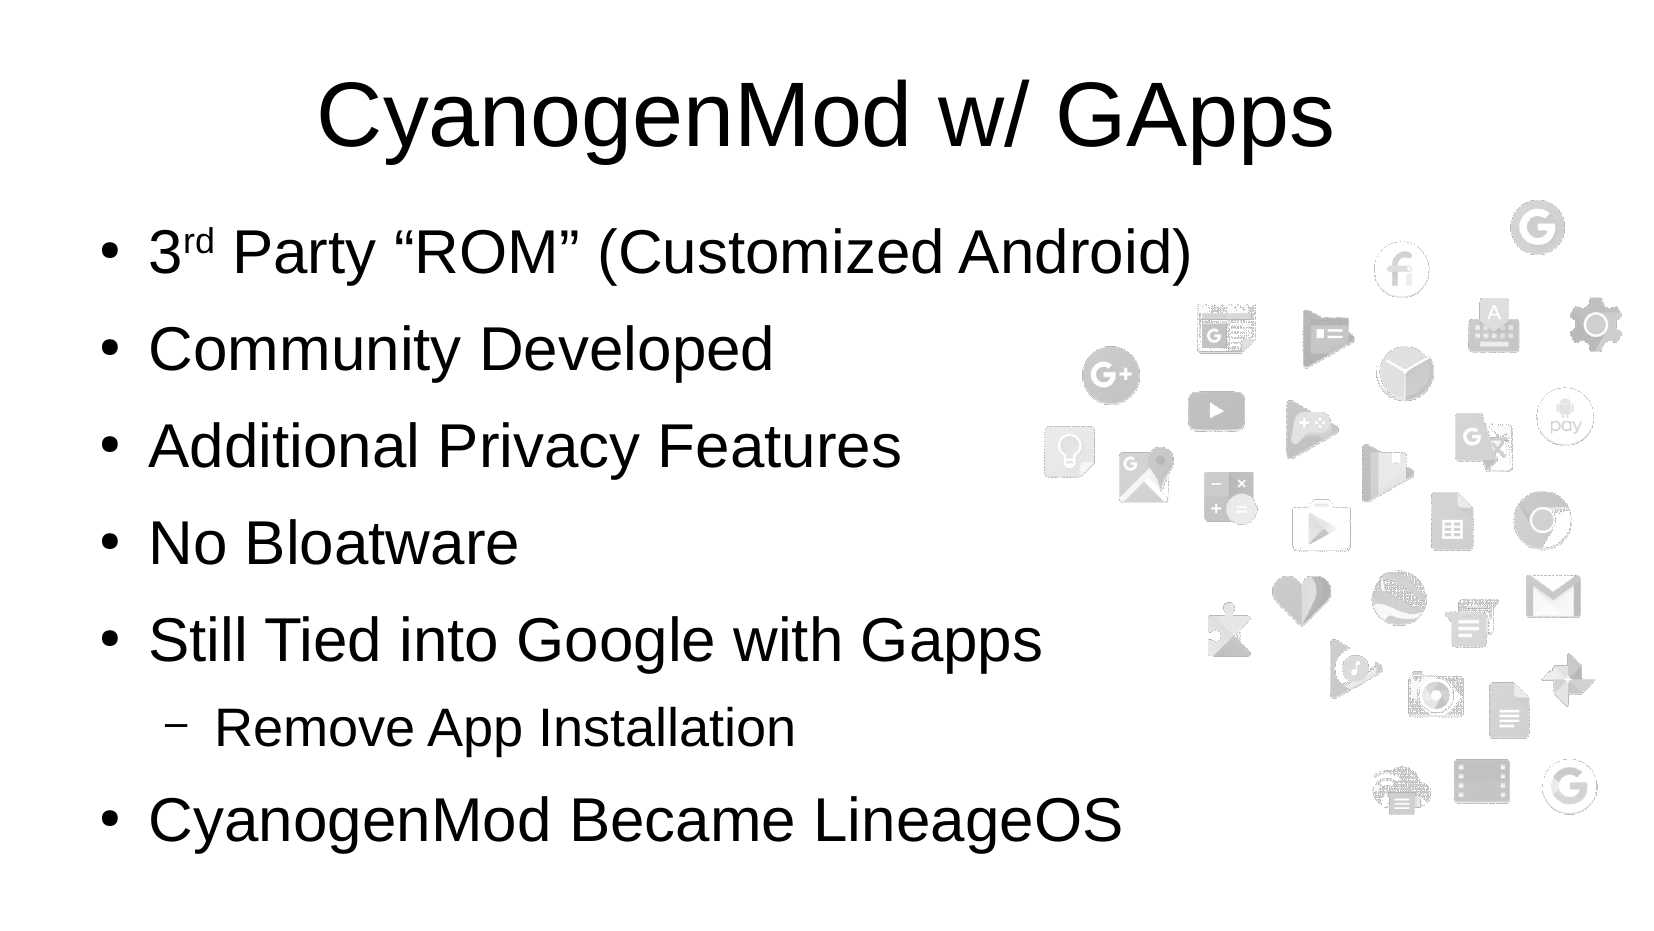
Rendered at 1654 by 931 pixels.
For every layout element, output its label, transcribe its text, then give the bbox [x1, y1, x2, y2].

list 3rd Party “ROM” (Customized Android) Community Developed Additional Privacy Features No Bloatware Still Tied into Google with Gapps Remove App Installation CyanogenMod Became LineageOS [82, 217, 1571, 856]
title CyanogenMod w/ GApps [82, 37, 1571, 193]
picture [1185, 560, 1603, 826]
picture [1503, 189, 1571, 258]
picture [1035, 235, 1626, 556]
